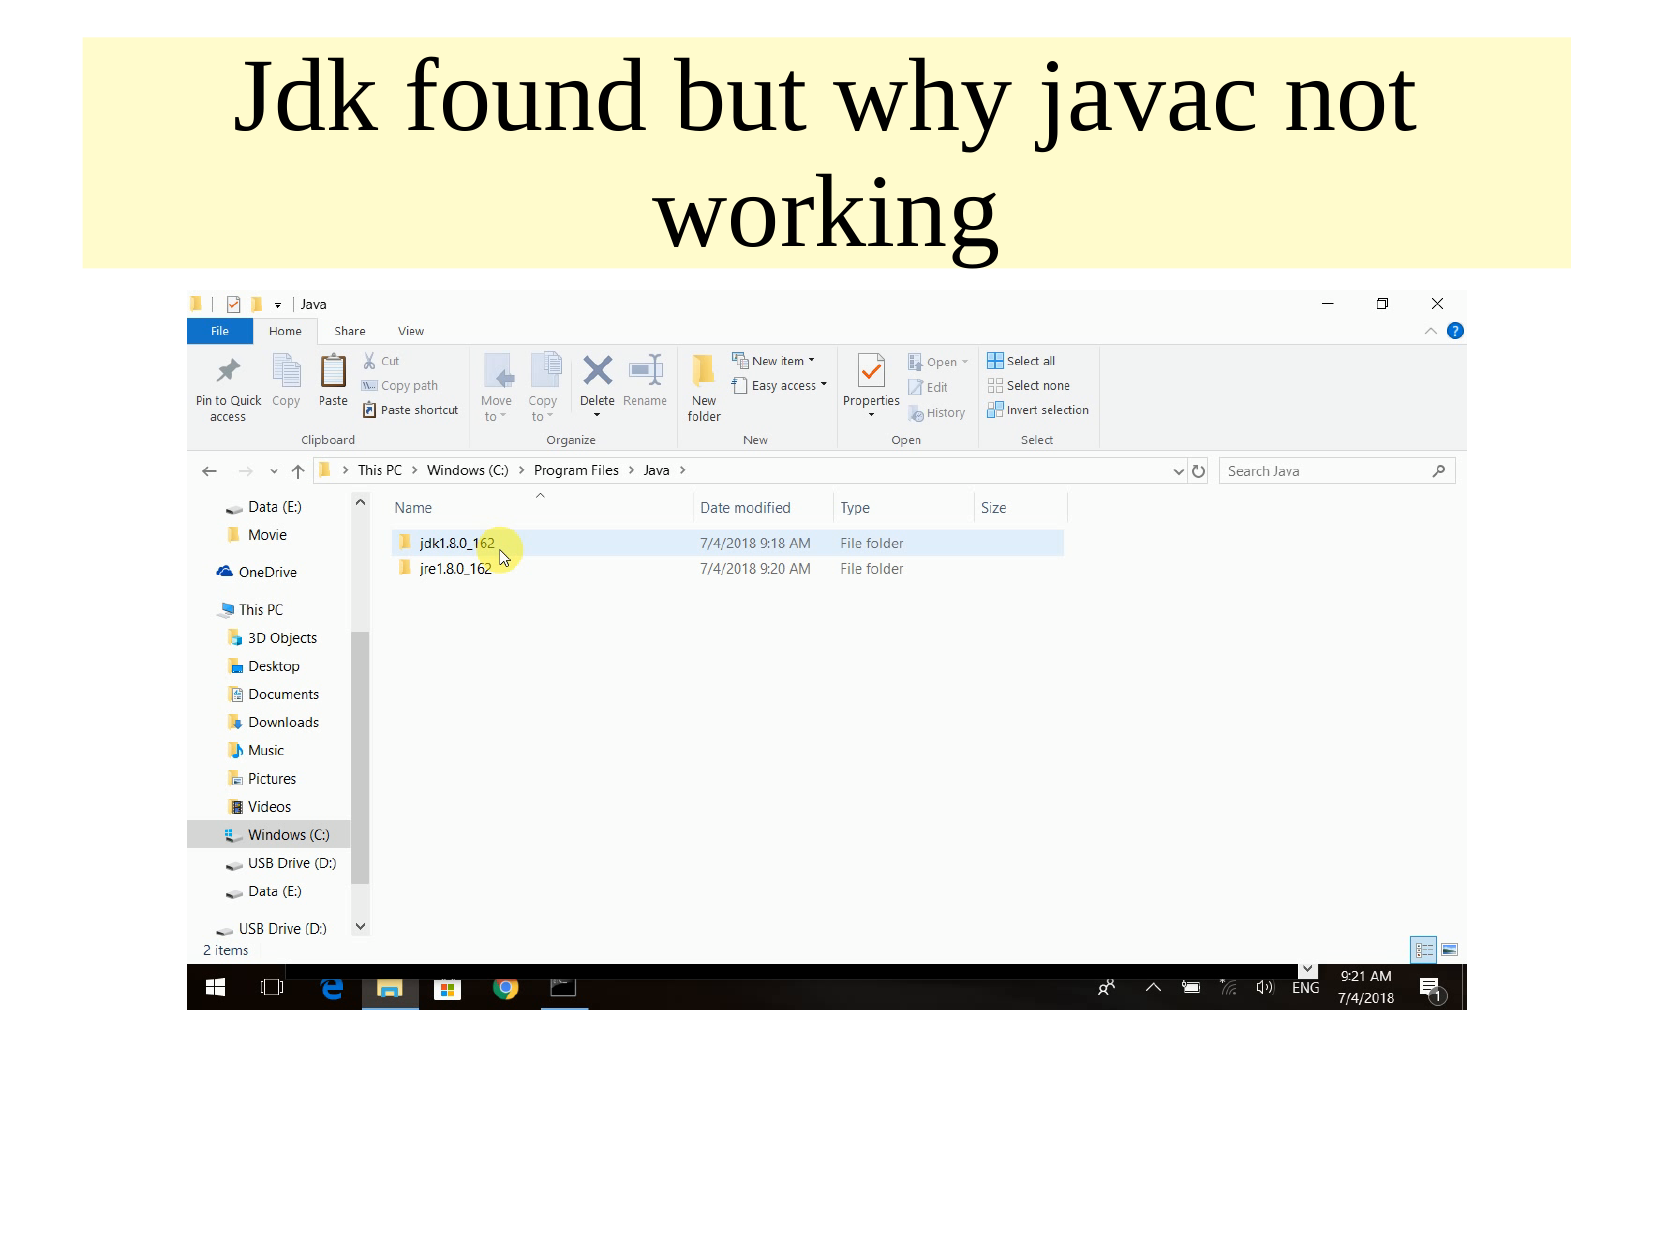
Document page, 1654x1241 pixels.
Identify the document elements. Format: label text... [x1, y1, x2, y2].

title Jdk found but why javac not working [82, 49, 1571, 257]
picture [187, 290, 1467, 1010]
